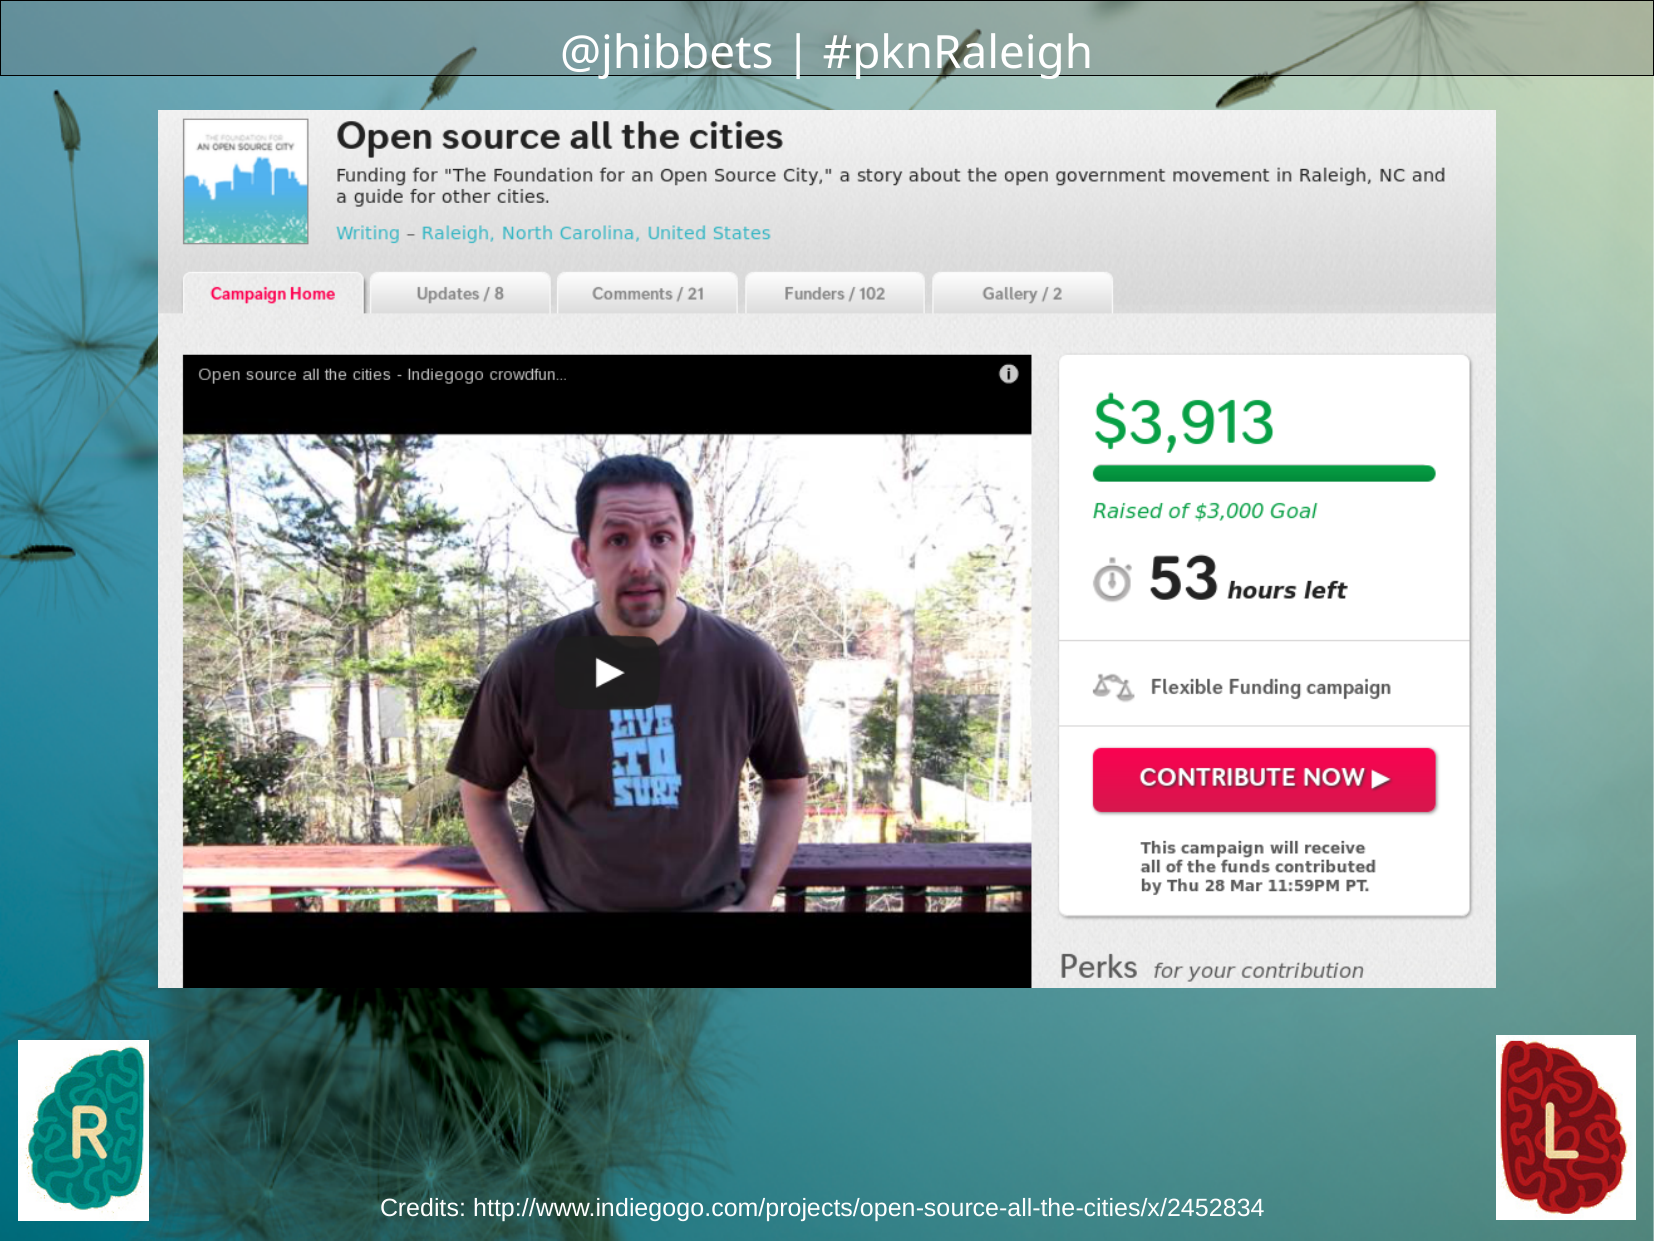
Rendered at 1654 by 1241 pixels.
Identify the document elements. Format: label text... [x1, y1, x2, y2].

picture [0, 76, 1654, 1241]
text_box Credits: http://www.indiegogo.com/projects/open-source-all-the-cities/x/2452834 [365, 1185, 1289, 1229]
